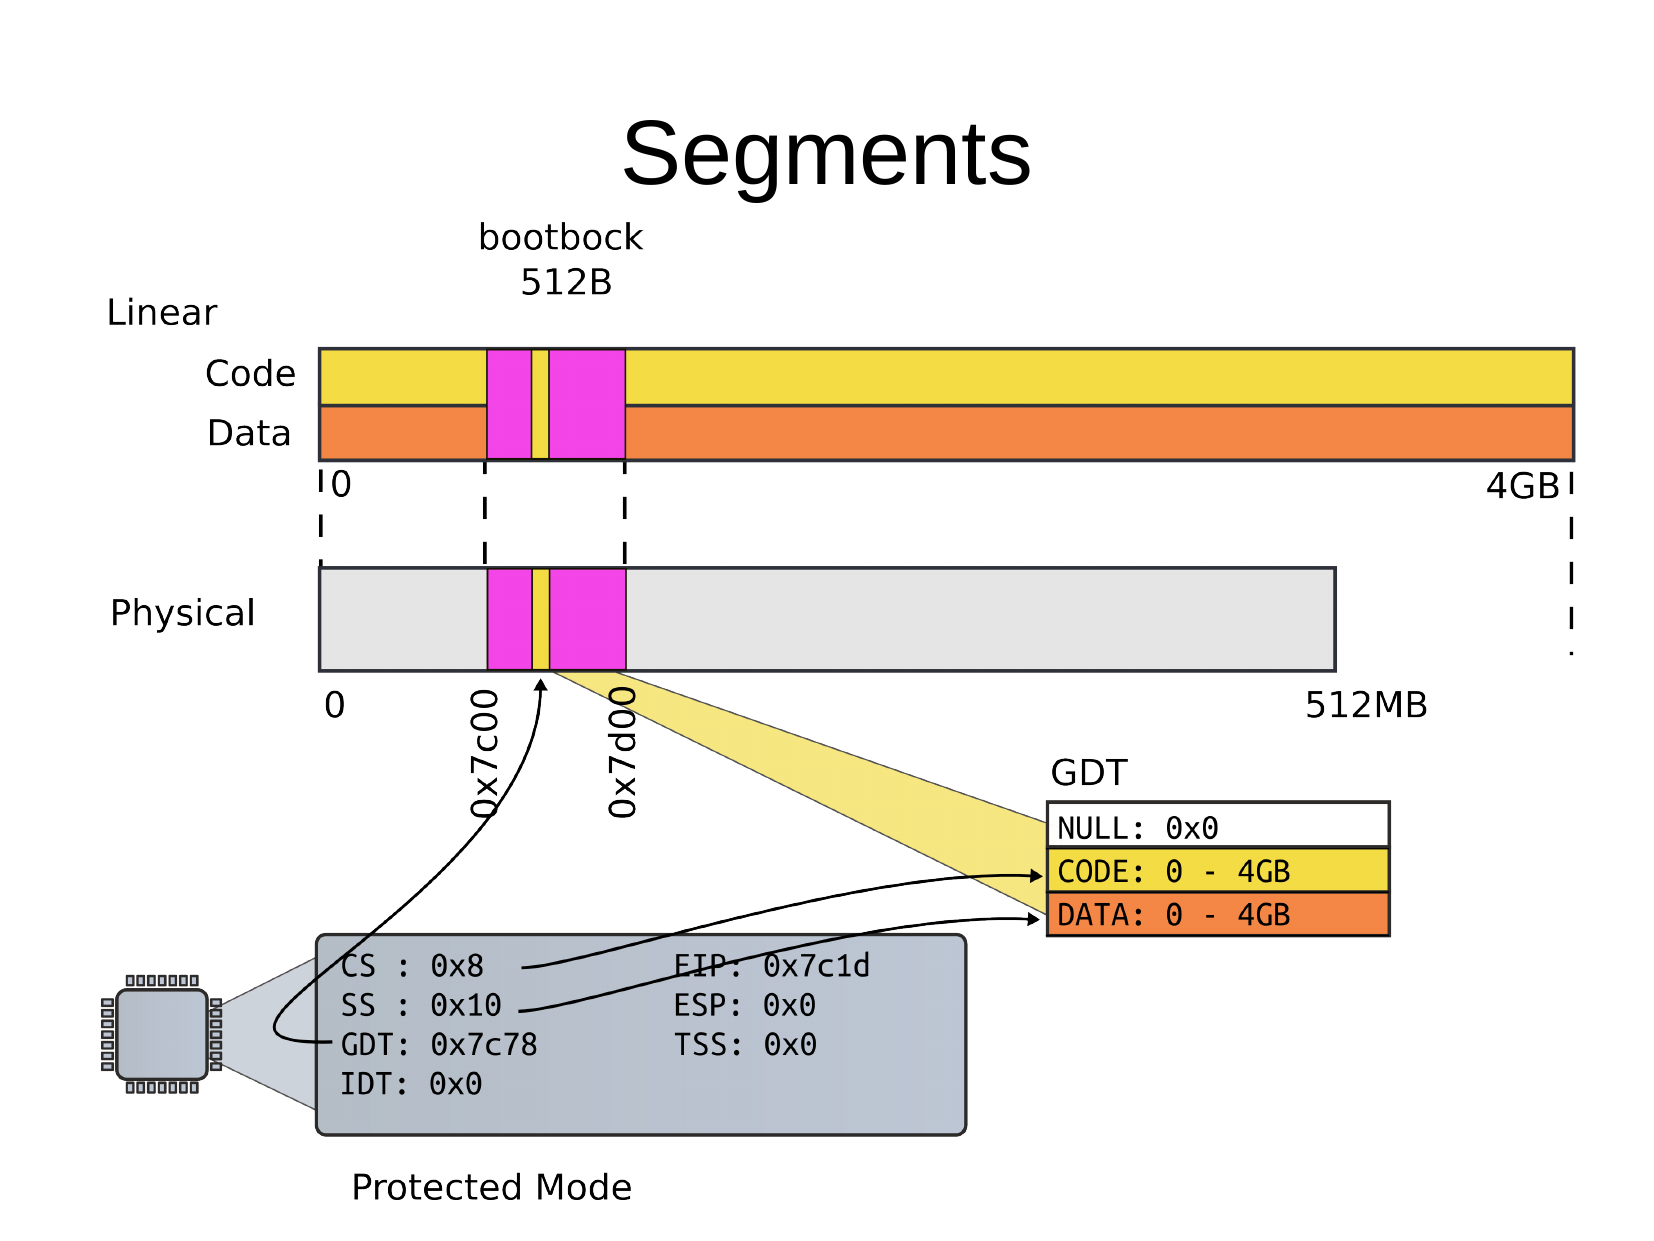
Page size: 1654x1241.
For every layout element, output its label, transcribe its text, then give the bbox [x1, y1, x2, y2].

picture [101, 222, 1576, 1201]
title Segments [82, 49, 1571, 257]
